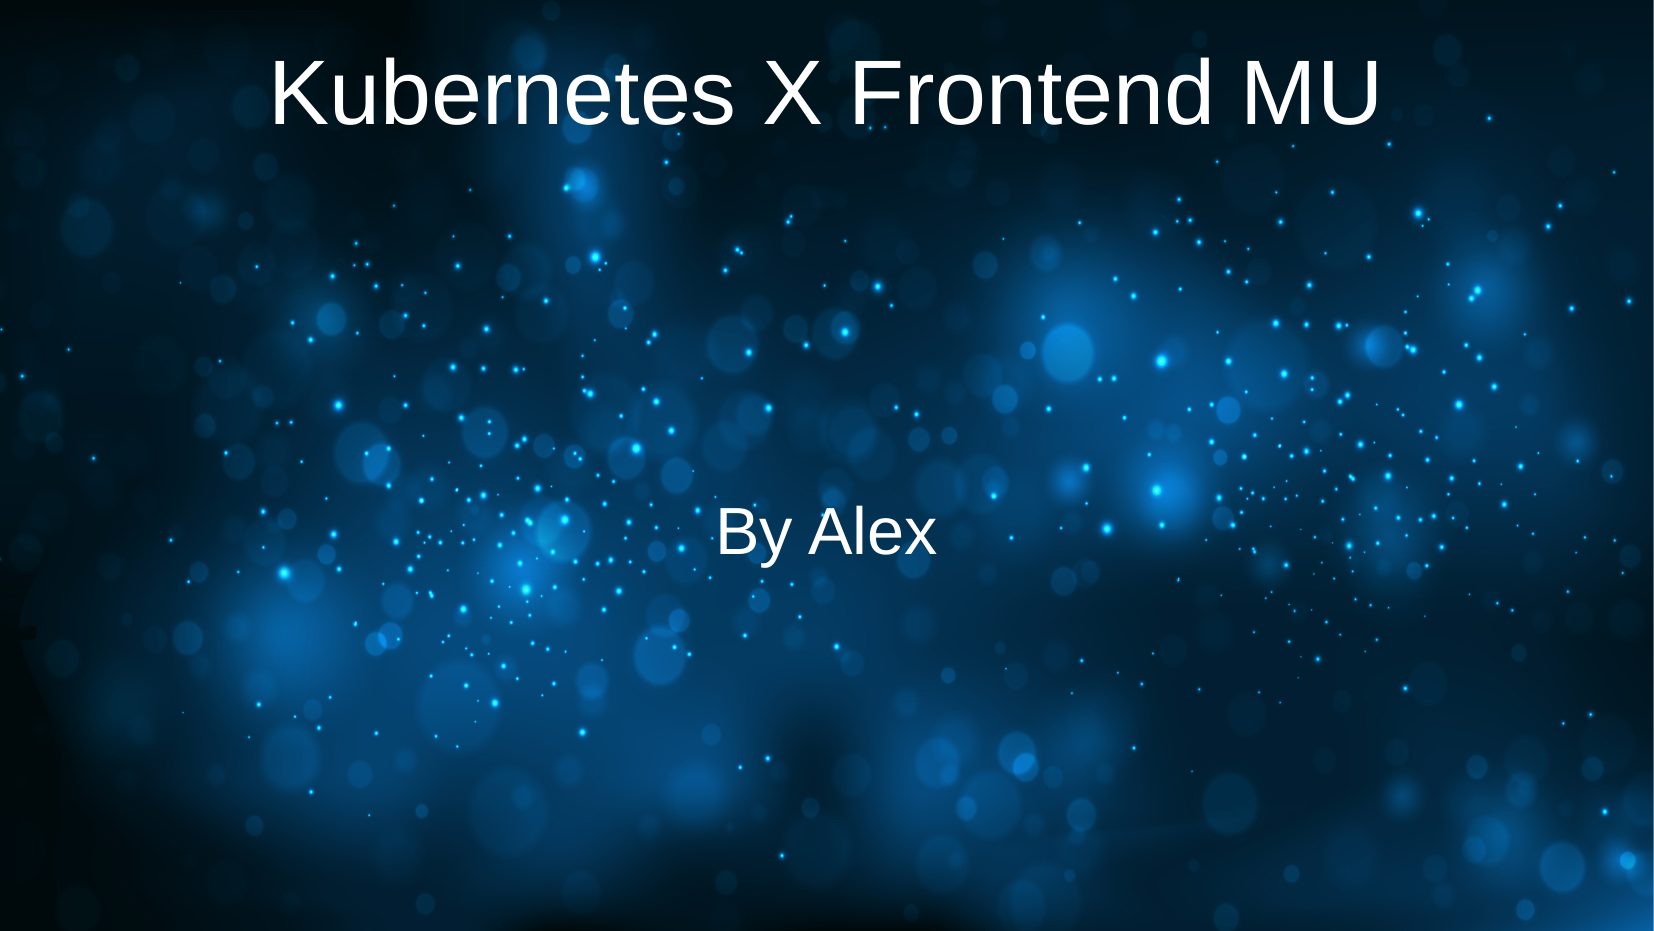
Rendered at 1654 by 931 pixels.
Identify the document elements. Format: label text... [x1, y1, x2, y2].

subtitle By Alex [82, 177, 1571, 886]
title Kubernetes X Frontend MU [82, 37, 1571, 148]
picture [0, 0, 1654, 931]
